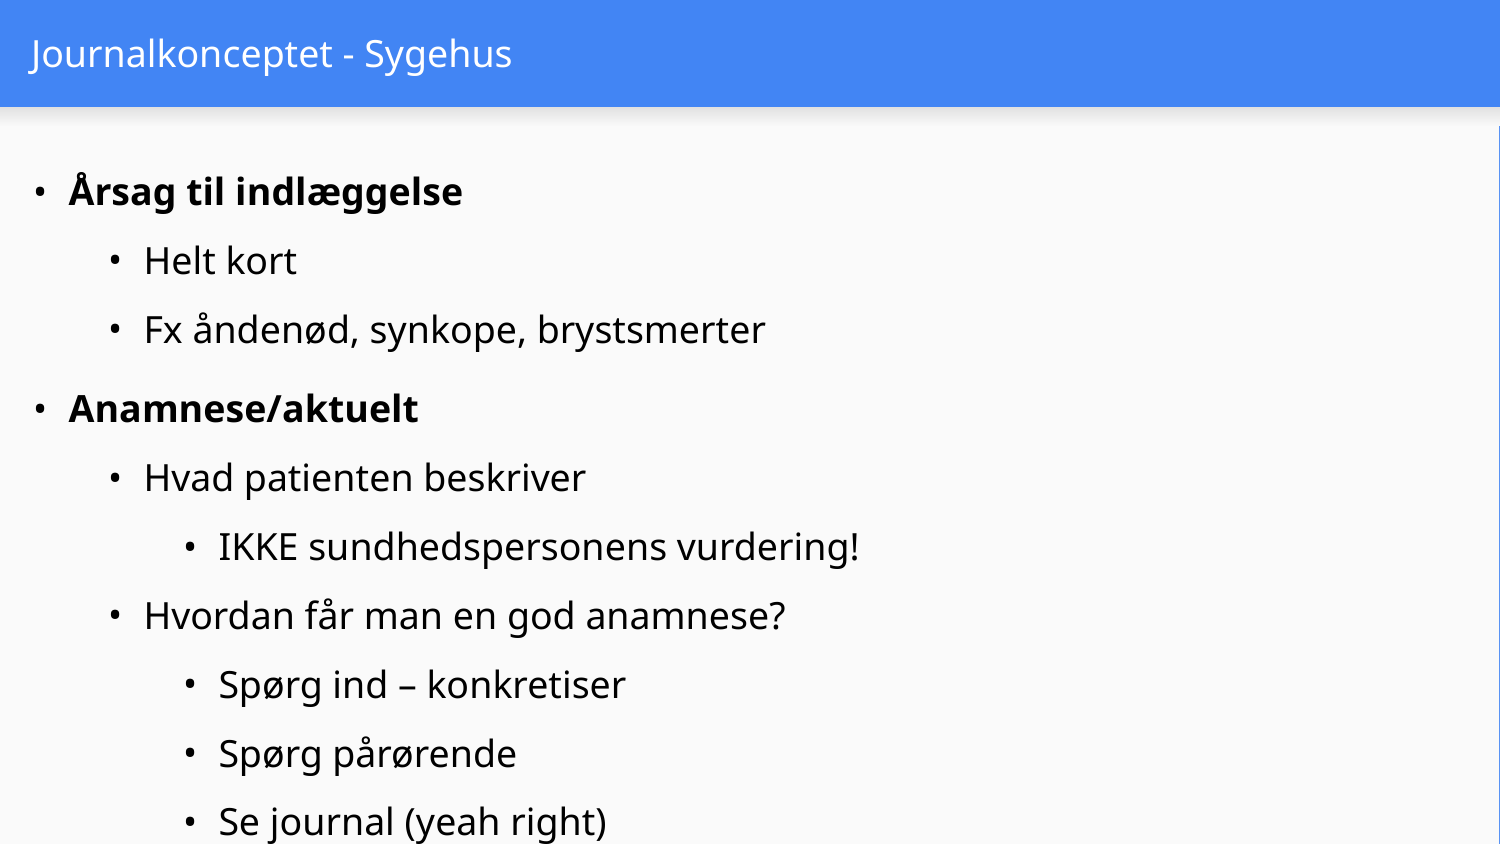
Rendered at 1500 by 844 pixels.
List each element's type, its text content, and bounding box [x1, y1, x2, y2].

text_box Årsag til indlæggelse Helt kort Fx åndenød, synkope, brystsmerter Anamnese/aktuelt Hvad patienten beskriver IKKE sundhedspersonens vurdering! Hvordan får man en god anamnese? Spørg ind – konkretiser Spørg pårørende Se journal (yeah right) [16, 139, 1464, 844]
title Journalkonceptet - Sygehus [16, 2, 1464, 102]
